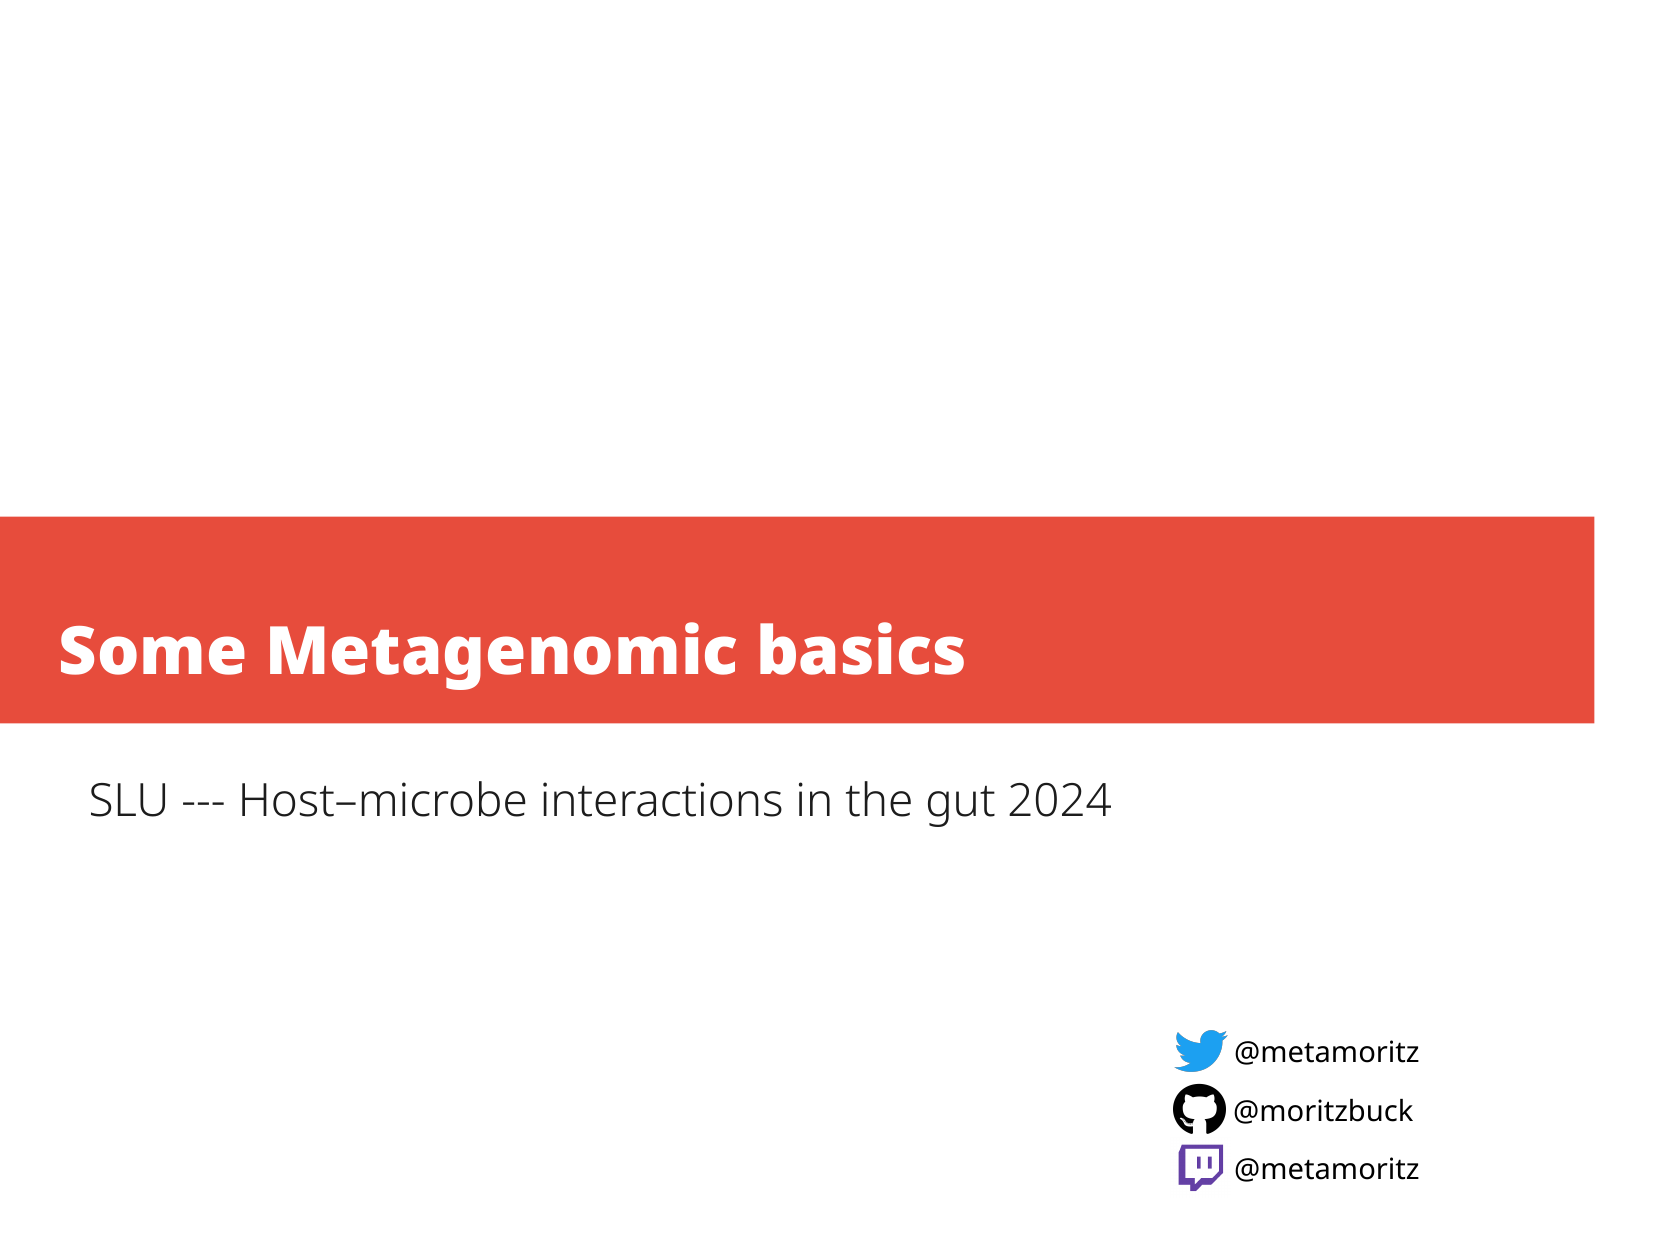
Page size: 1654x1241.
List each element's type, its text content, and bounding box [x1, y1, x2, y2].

text_box @moritzbuck [1218, 1085, 1460, 1135]
text_box @metamoritz [1219, 1142, 1461, 1193]
subtitle SLU --- Host–microbe interactions in the gut 2024 [88, 767, 1595, 1182]
picture [1170, 1137, 1231, 1198]
title Some Metagenomic basics [59, 546, 1595, 694]
picture [1173, 1083, 1226, 1136]
text_box @metamoritz [1219, 1026, 1461, 1077]
picture [1174, 1030, 1219, 1072]
